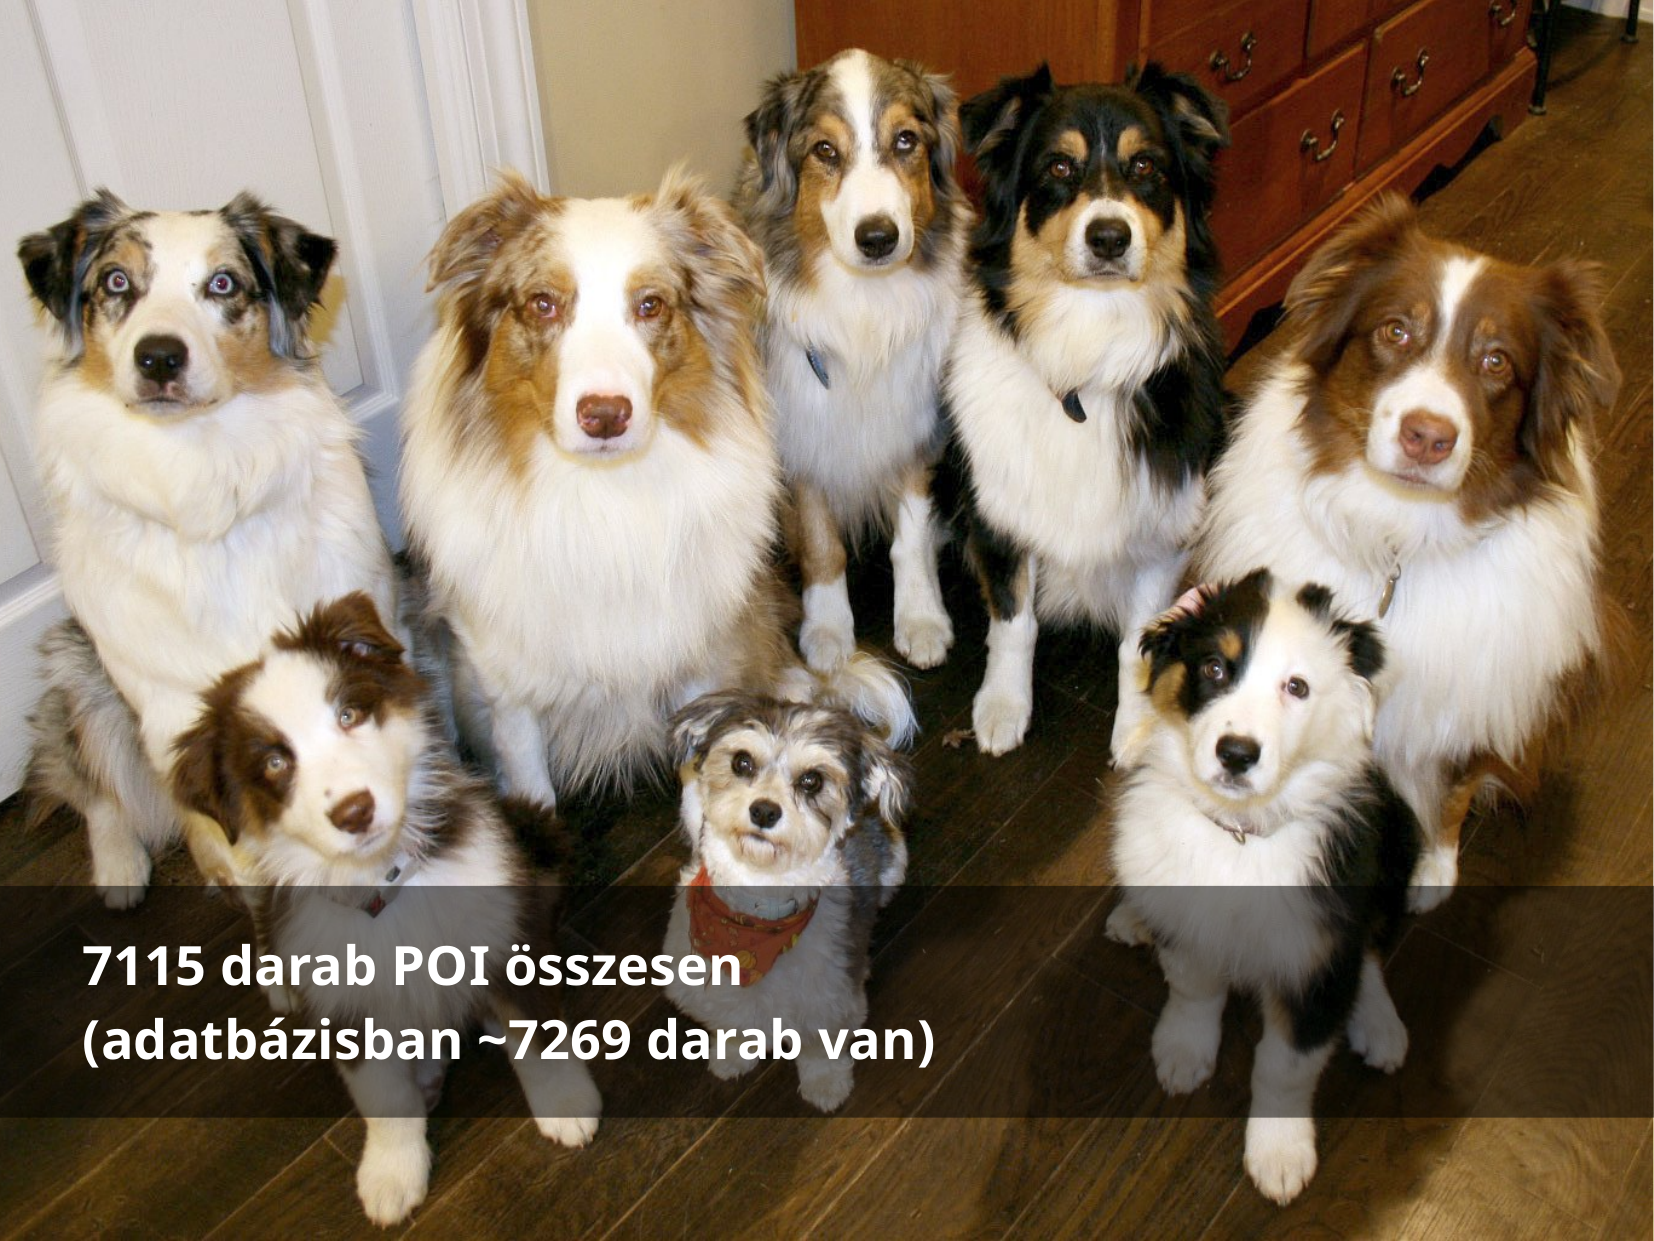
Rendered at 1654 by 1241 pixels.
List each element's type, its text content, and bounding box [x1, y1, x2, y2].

title 7115 darab POI összesen (adatbázisban ~7269 darab van) [0, 885, 1654, 1118]
picture [0, 1118, 1654, 1241]
picture [0, 0, 1654, 885]
